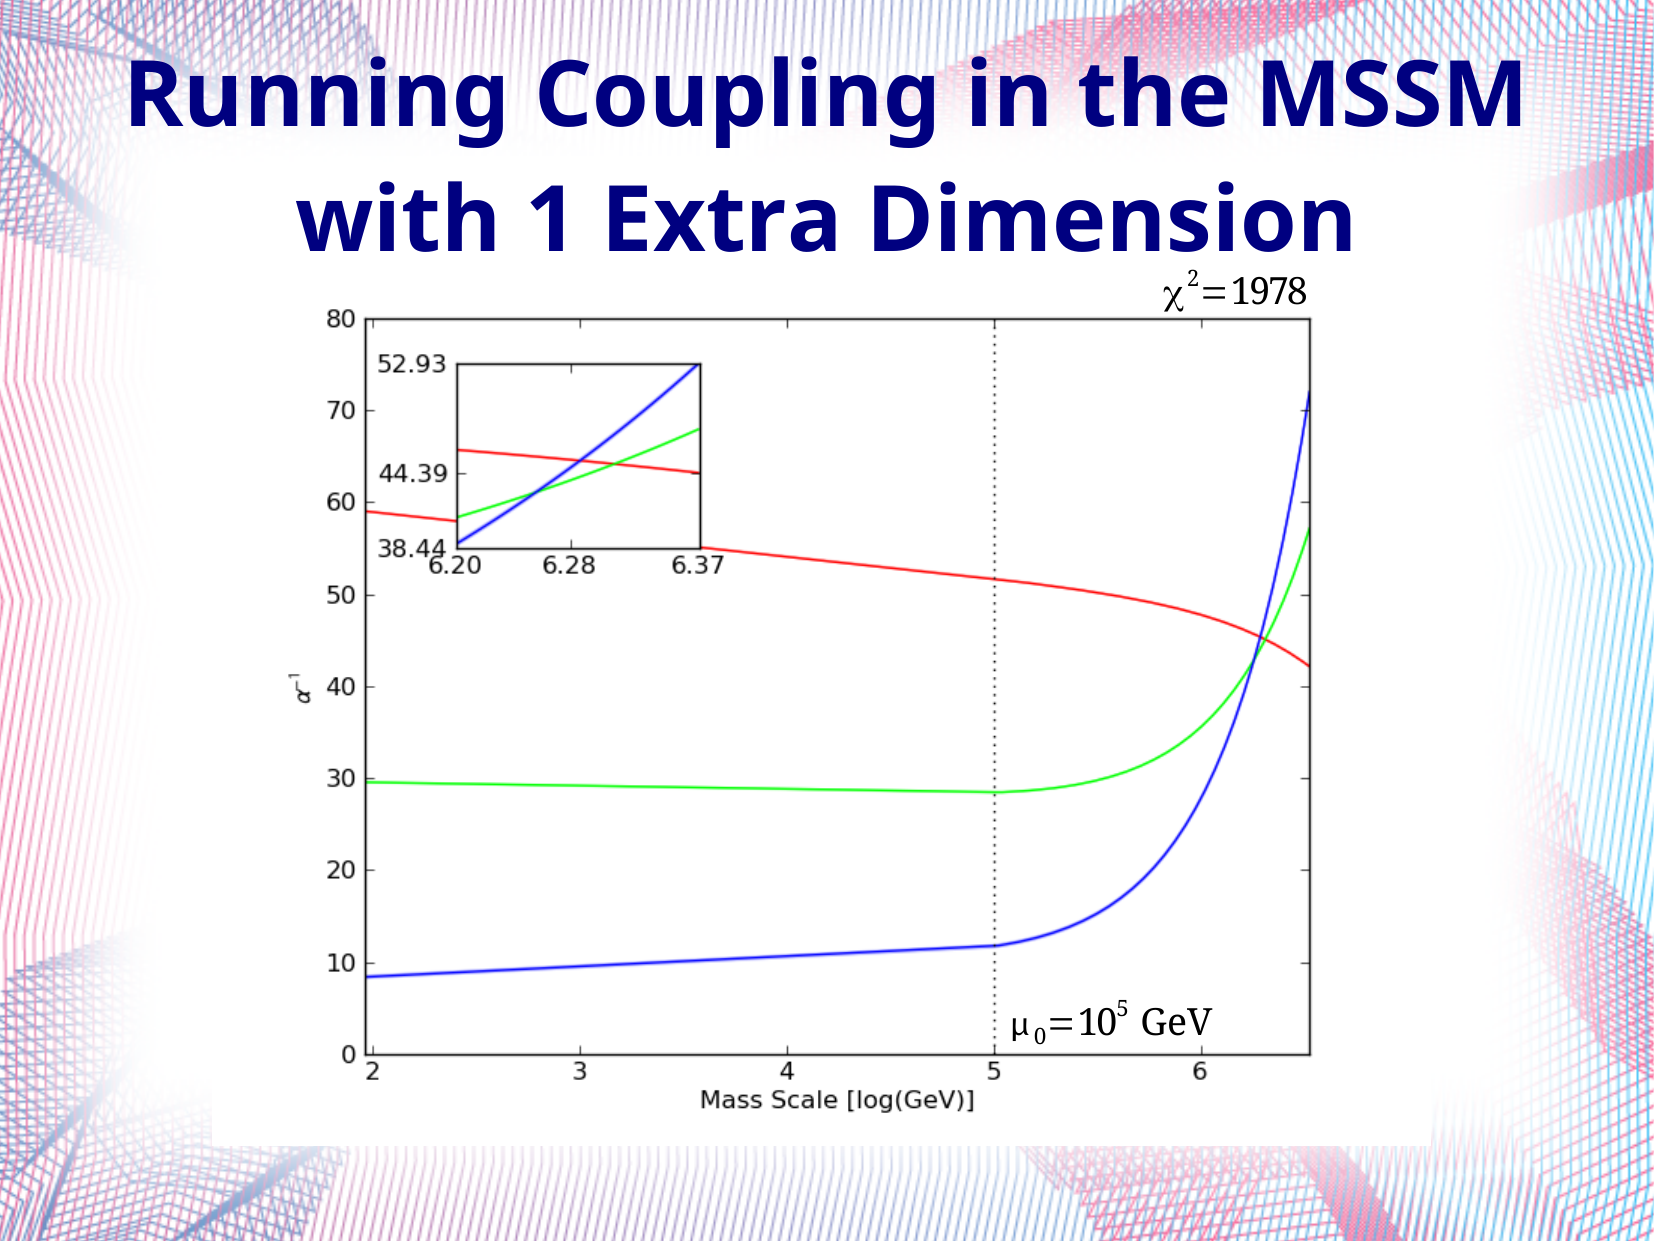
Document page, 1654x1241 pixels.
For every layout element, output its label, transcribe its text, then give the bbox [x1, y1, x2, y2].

chart [1157, 265, 1312, 316]
chart [1003, 996, 1218, 1052]
title Running Coupling in the MSSM with 1 Extra Dimension [82, 49, 1571, 257]
picture [0, 0, 1654, 1241]
